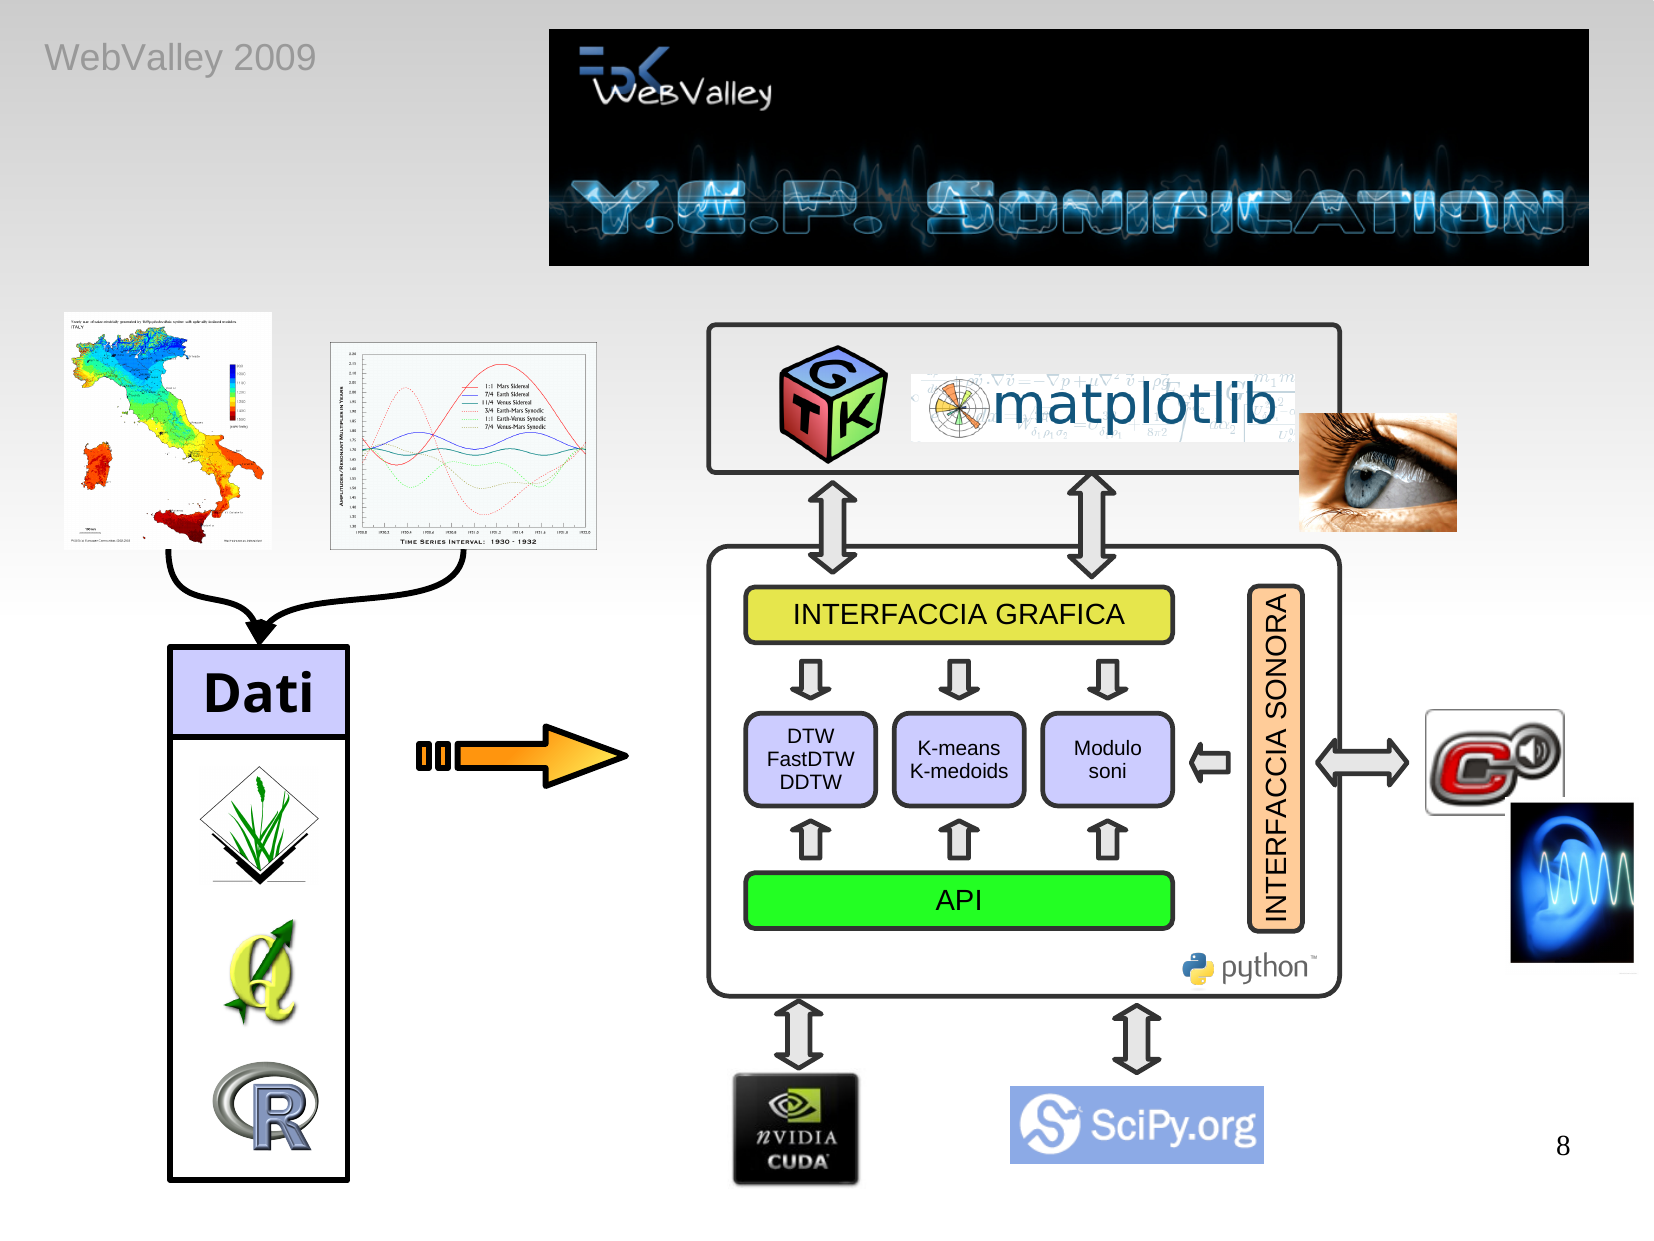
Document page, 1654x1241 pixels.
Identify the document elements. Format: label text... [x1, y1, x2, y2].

picture [1299, 413, 1457, 532]
picture [212, 1061, 319, 1151]
picture [64, 312, 272, 550]
text_box Dati [170, 646, 348, 738]
text_box API [745, 872, 1173, 929]
text_box Modulo soni [1042, 713, 1173, 806]
text_box DTW FastDTW DDTW [745, 713, 876, 806]
text_box [438, 743, 448, 768]
text_box K-means K-medoids [894, 713, 1025, 806]
picture [199, 766, 319, 885]
text_box [457, 726, 627, 787]
picture [330, 342, 597, 550]
text_box [776, 1000, 822, 1069]
picture [911, 374, 1295, 442]
picture [1010, 1086, 1264, 1164]
picture [727, 1068, 867, 1190]
picture [776, 342, 889, 465]
text_box [1114, 1005, 1160, 1073]
picture [1181, 951, 1318, 992]
picture [1425, 709, 1639, 975]
text_box INTERFACCIA SONORA [1249, 586, 1303, 932]
picture [549, 29, 1589, 266]
text_box WebValley 2009 [29, 29, 355, 87]
text_box INTERFACCIA GRAFICA [745, 586, 1173, 643]
picture [206, 914, 319, 1033]
text_box [419, 743, 429, 768]
text_box [708, 472, 1408, 997]
